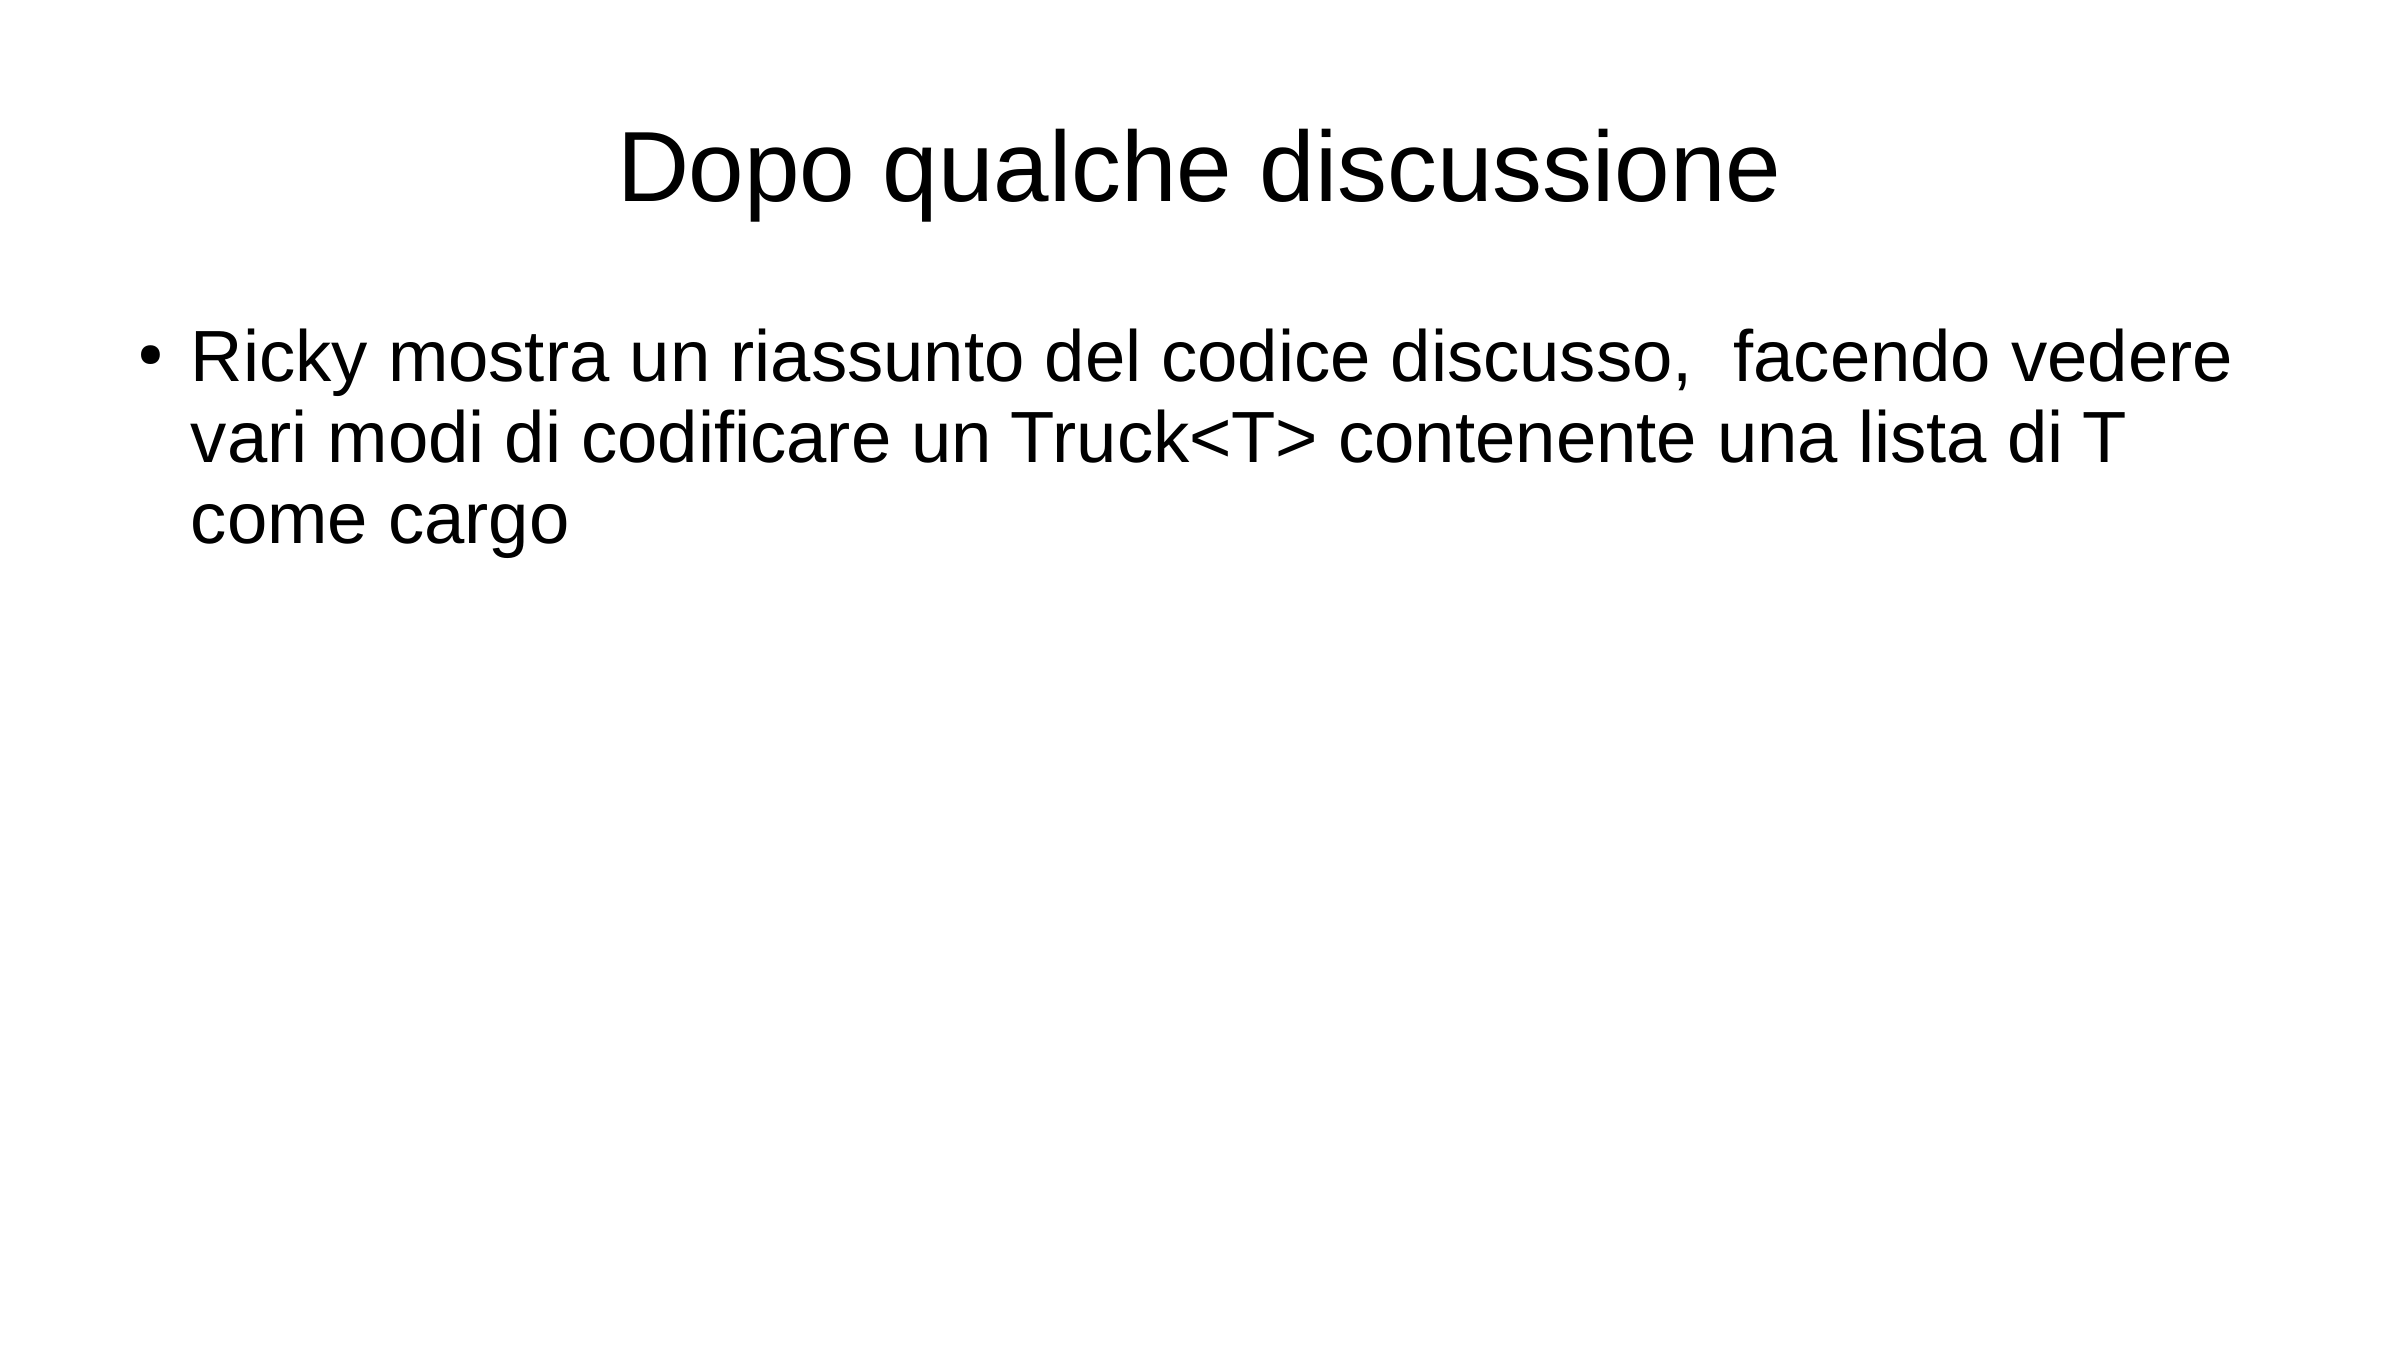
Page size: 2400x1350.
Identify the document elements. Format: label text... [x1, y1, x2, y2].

list Ricky mostra un riassunto del codice discusso, facendo vedere vari modi di codificare un Truck<T> contenente una lista di T come cargo [120, 315, 2280, 1099]
title Dopo qualche discussione [120, 53, 2280, 280]
